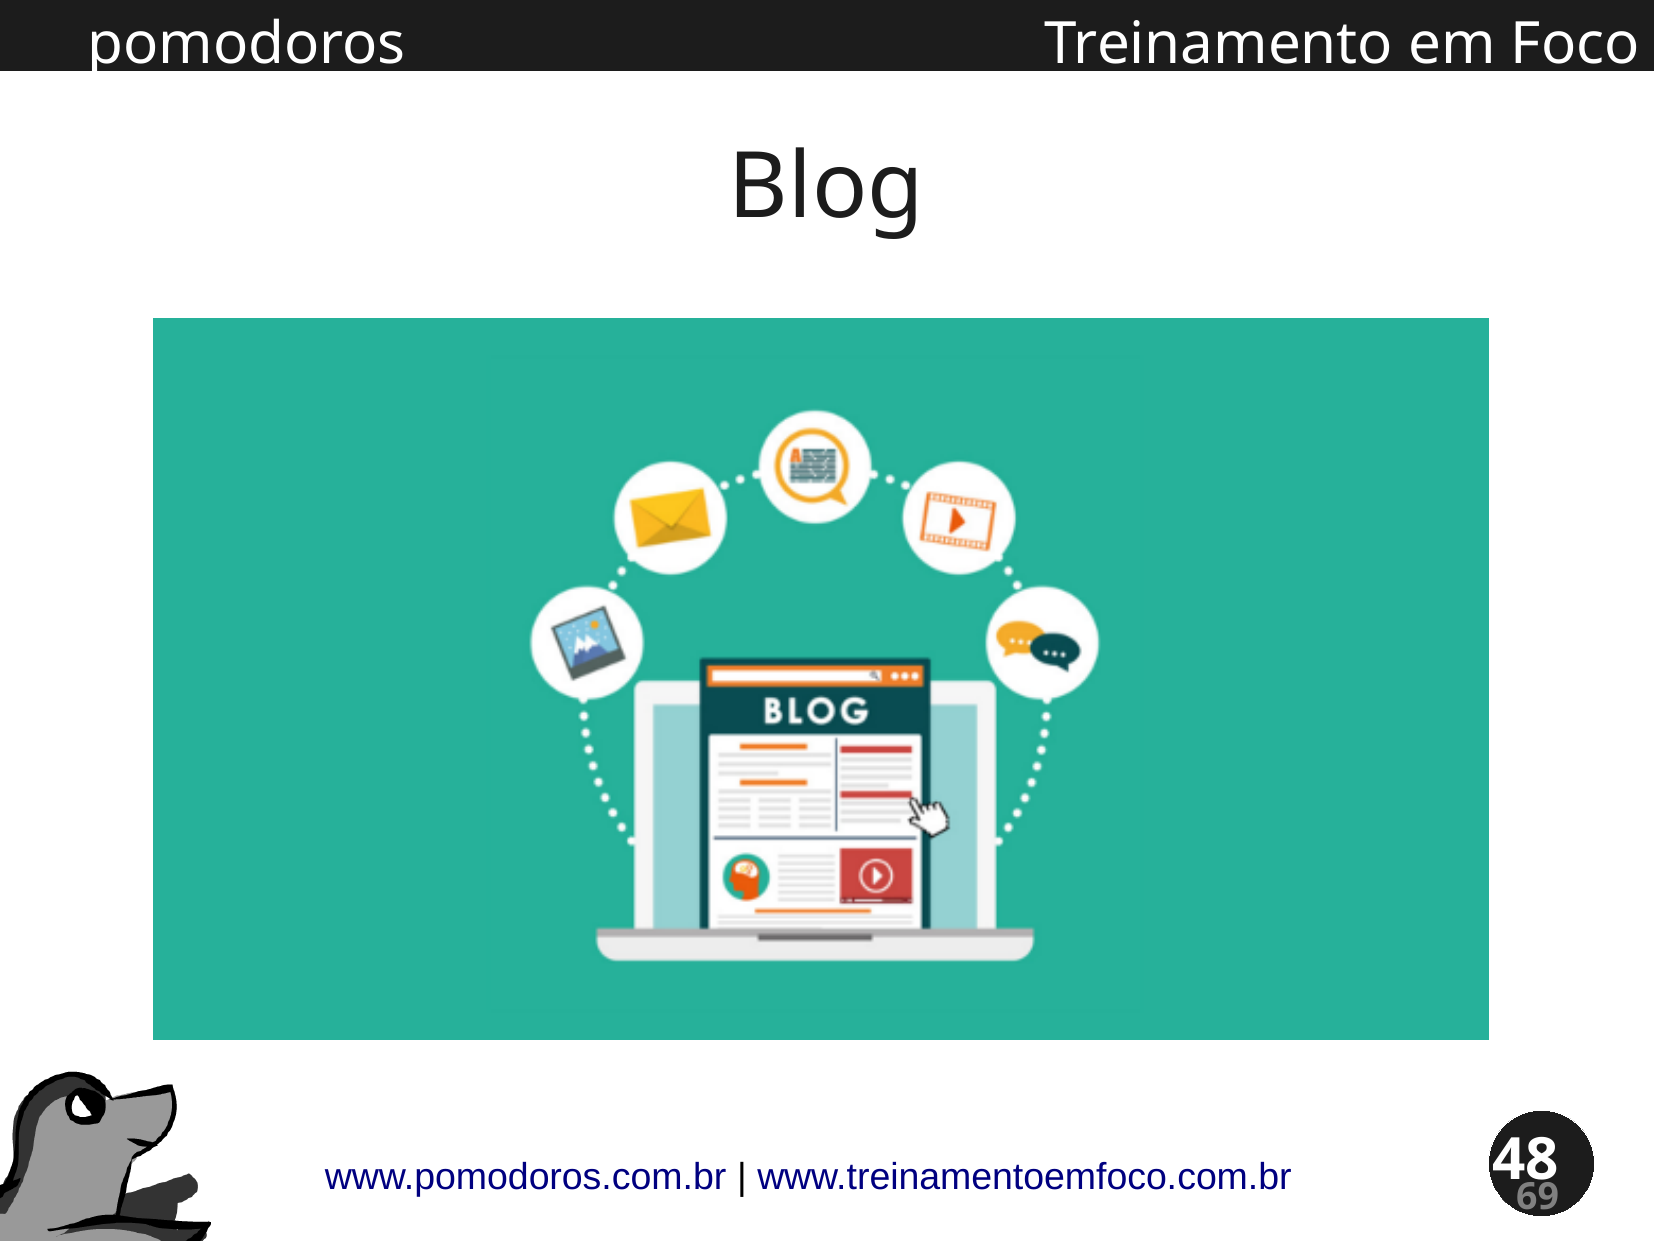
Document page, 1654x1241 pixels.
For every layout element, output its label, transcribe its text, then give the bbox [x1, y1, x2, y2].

picture [0, 318, 1489, 1241]
title Blog [82, 78, 1571, 287]
